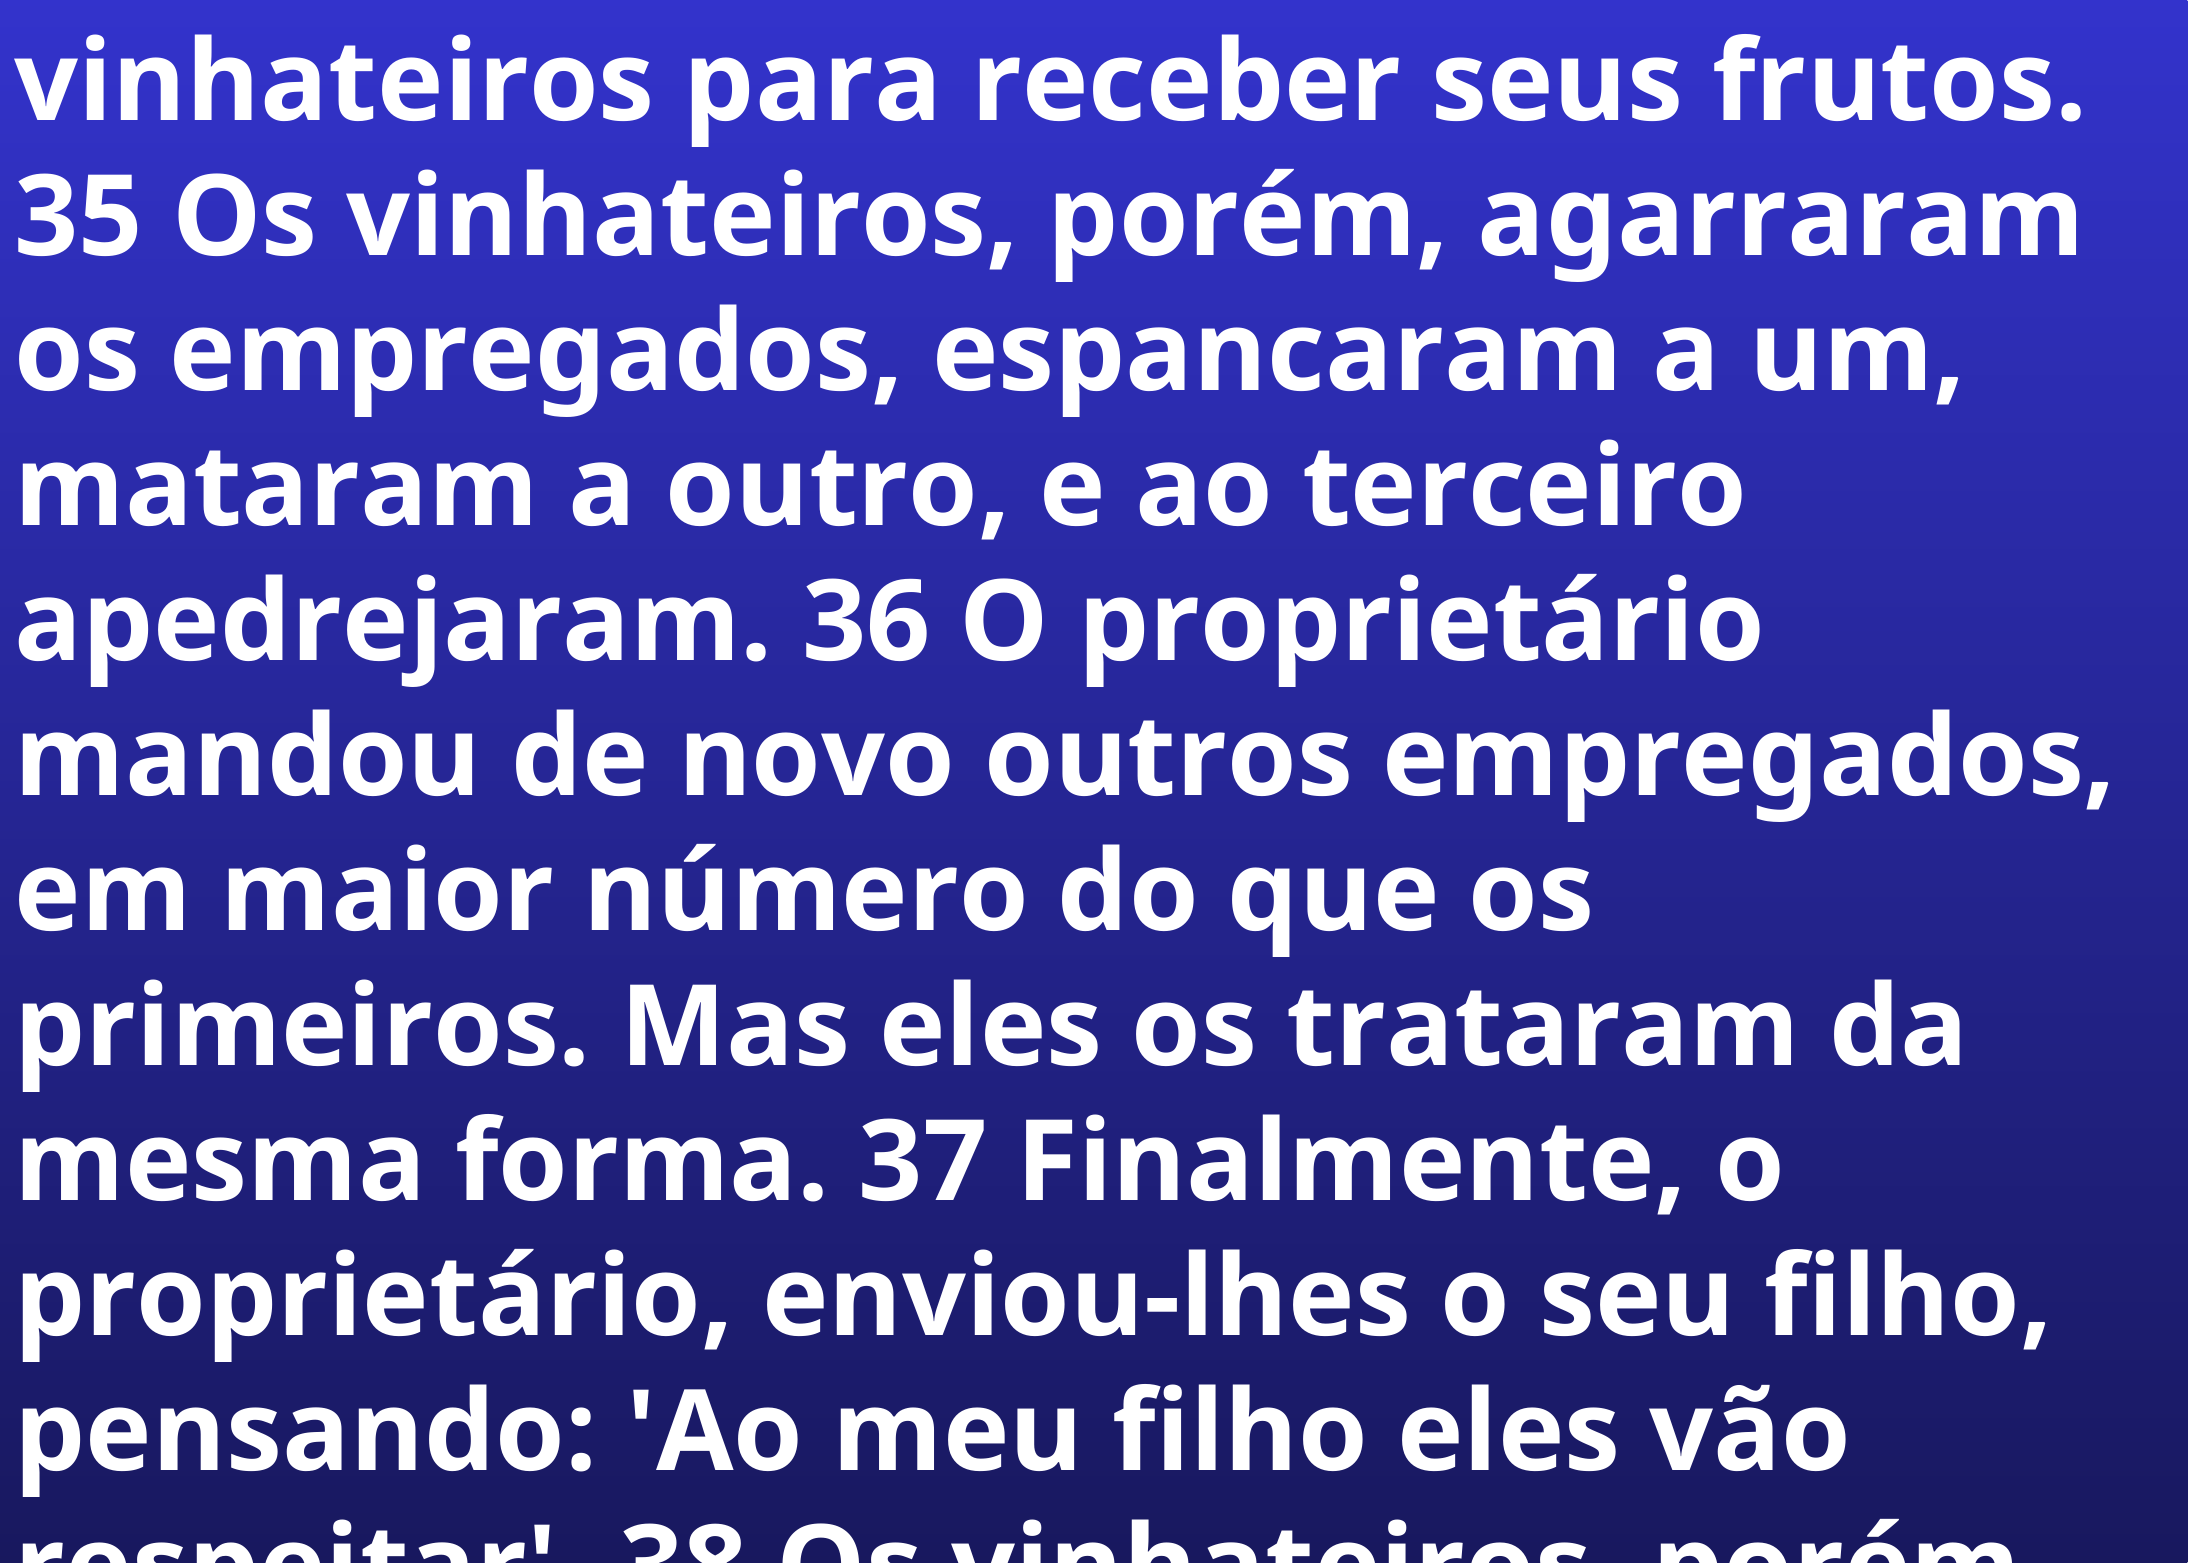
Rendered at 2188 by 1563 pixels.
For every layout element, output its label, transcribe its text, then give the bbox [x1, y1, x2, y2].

text_box vinhateiros para receber seus frutos. 35 Os vinhateiros, porém, agarraram os empregados, espancaram a um, mataram a outro, e ao terceiro apedrejaram. 36 O proprietário mandou de novo outros empregados, em maior número do que os primeiros. Mas eles os trataram da mesma forma. 37 Finalmente, o proprietário, enviou-lhes o seu filho, pensando: 'Ao meu filho eles vão respeitar'. 38 Os vinhateiros, porém, ao verem o filho, disseram entre si: 'Este é o herdeiro. Vinde, vamos matá-lo e tomar posse da sua herança!' 39 Então agarraram o filho, jogaram-no para fora da vinha e o mataram. 40 Pois bem, quando o dono da vinha voltar, o que fará com esses vinhateiros?" 41 Os sumos sacerdotes e os anciãos do povo responderam: "Com certeza mandará matar de modo violento esses perversos e arrendará a vinha a outros vinhateiros, que lhe entregarão os frutos no tempo certo". 42 Então Jesus lhes disse: "Vós nunca lestes nas Escrituras: 'a pedra que os construtores rejeitaram tornou-se a pedra angular; isto foi feito pelo Senhor e é maravilhoso aos nossos olhos?' 43 Por isso eu vos digo: o Reino de Deus vos será tirado e será entregue a um povo que produzirá frutos". 45 Os sumos sacerdotes e fariseus ouviram as parábolas de Jesus, e compreenderam que estava falando deles. 46 Procuraram prendê-lo, mas ficaram com medo das multidões, pois elas consideravam Jesus um profeta. [0, 0, 2188, 1563]
